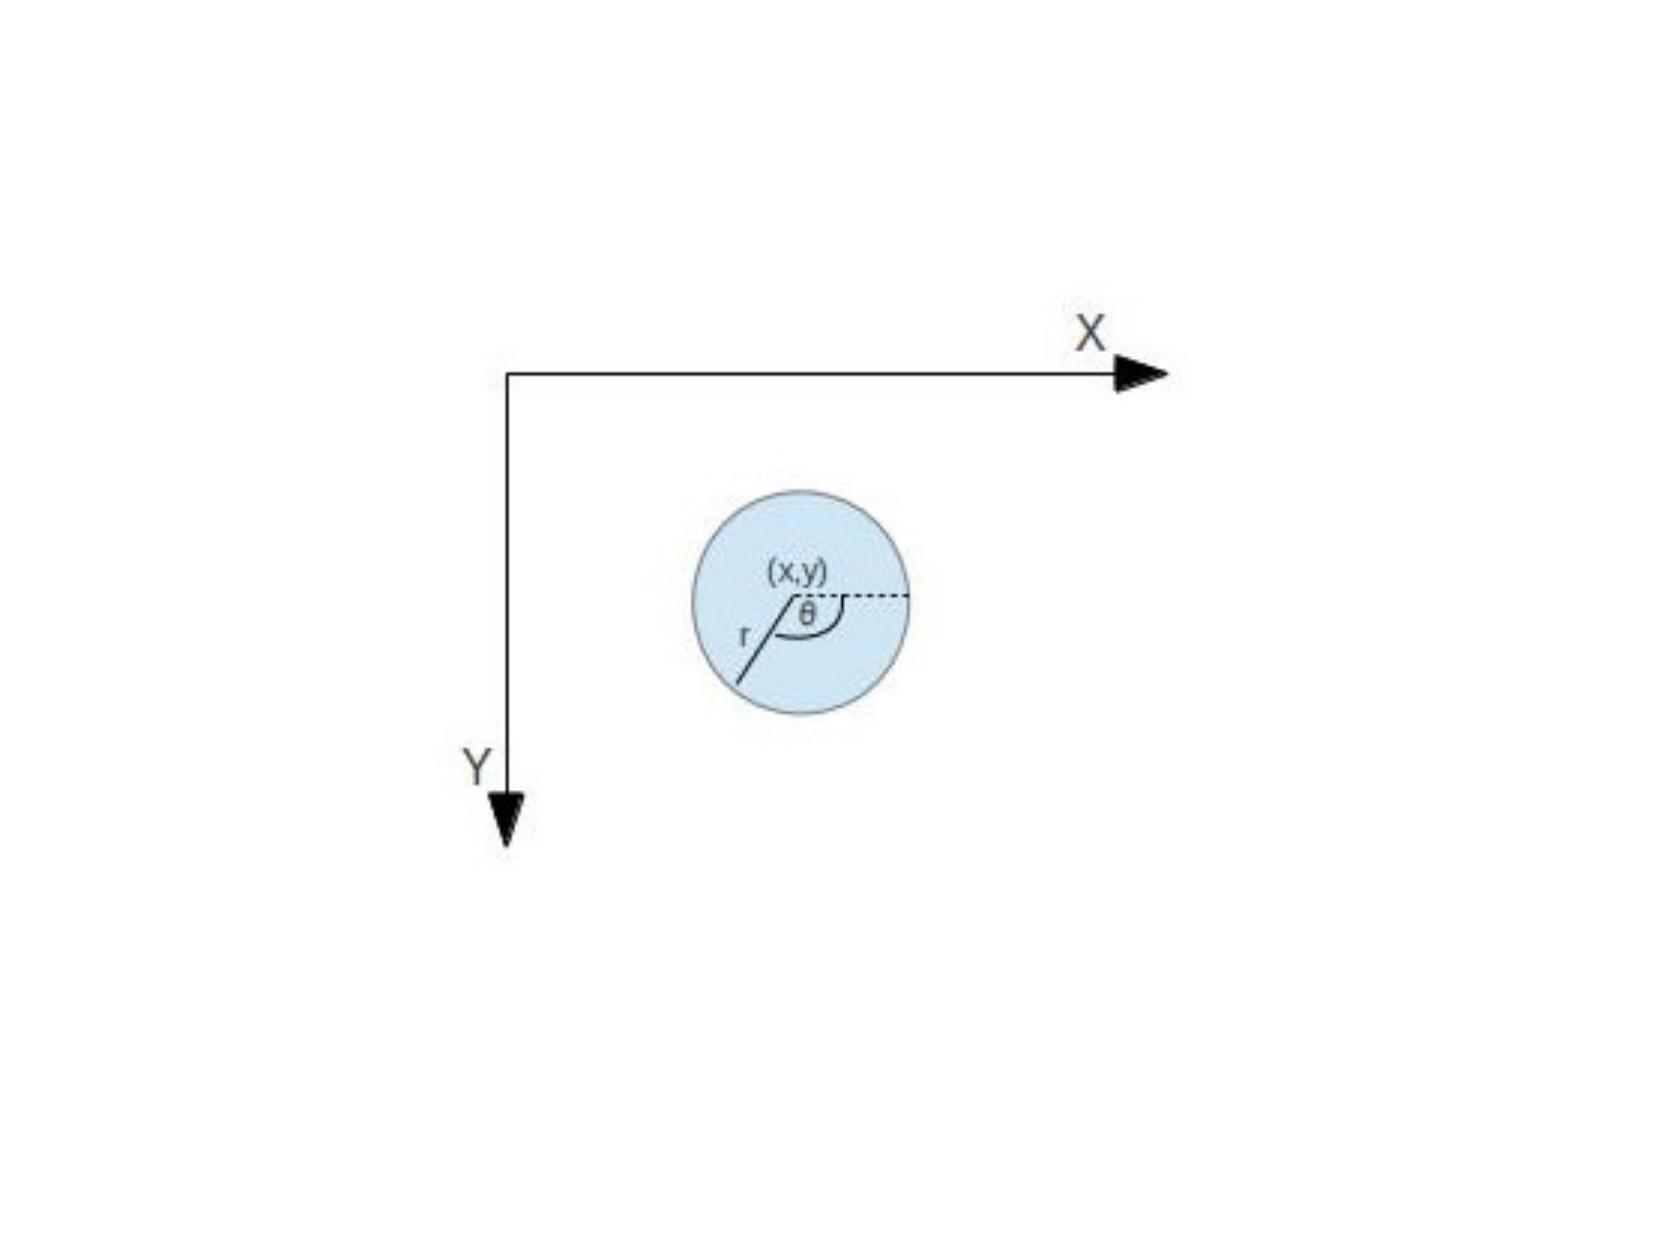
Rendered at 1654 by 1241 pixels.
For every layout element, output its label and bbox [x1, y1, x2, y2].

picture [375, 278, 1261, 900]
